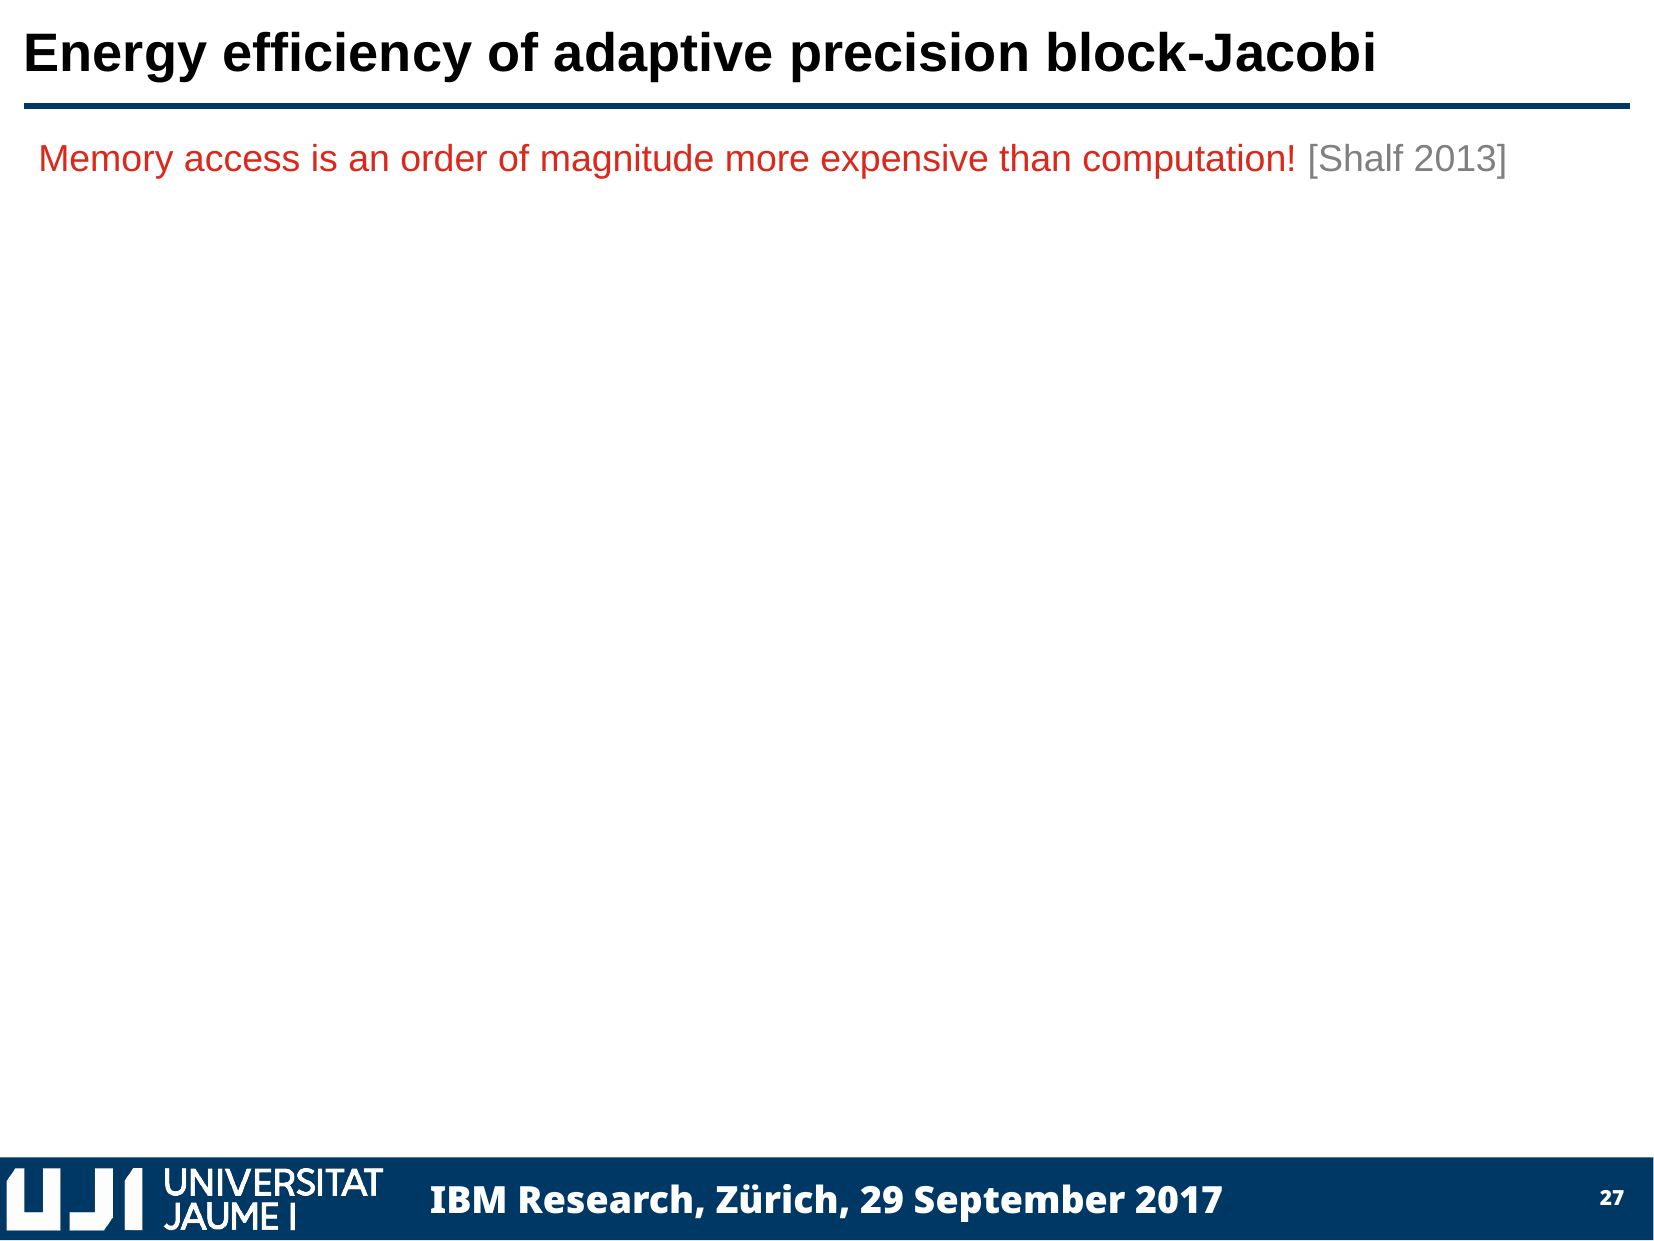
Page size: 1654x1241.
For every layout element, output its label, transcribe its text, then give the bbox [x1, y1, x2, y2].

title Energy efficiency of adaptive precision block-Jacobi [23, 0, 1630, 107]
picture [0, 1158, 390, 1241]
text_box Memory access is an order of magnitude more expensive than computation! [Shalf 2013] [23, 129, 1595, 211]
